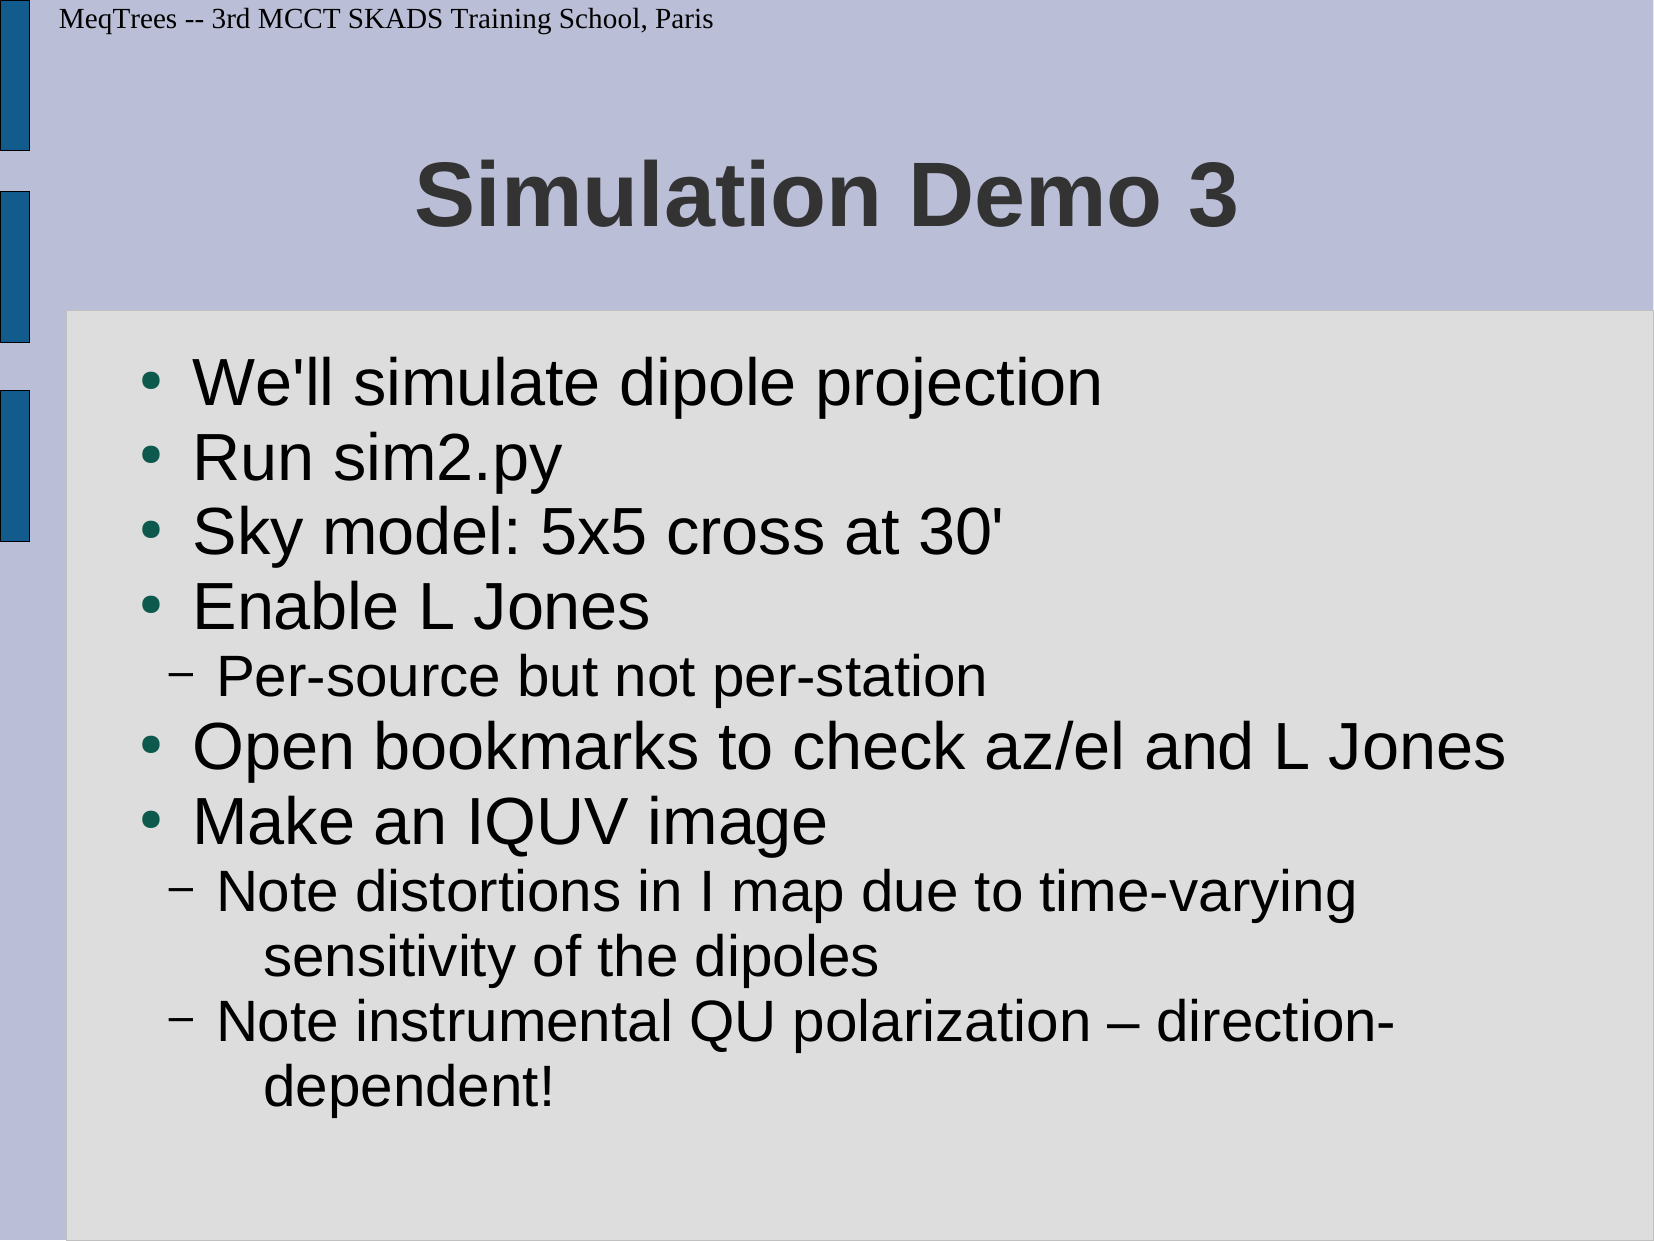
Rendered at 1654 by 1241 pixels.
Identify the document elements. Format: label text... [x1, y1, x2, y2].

title Simulation Demo 3 [121, 91, 1534, 299]
list We'll simulate dipole projection Run sim2.py Sky model: 5x5 cross at 30' Enable L Jones Per-source but not per-station Open bookmarks to check az/el and L Jones Make an IQUV image Note distortions in I map due to time-varying sensitivity of the dipoles Note instrumental QU polarization – direction-dependent! [121, 344, 1625, 1184]
